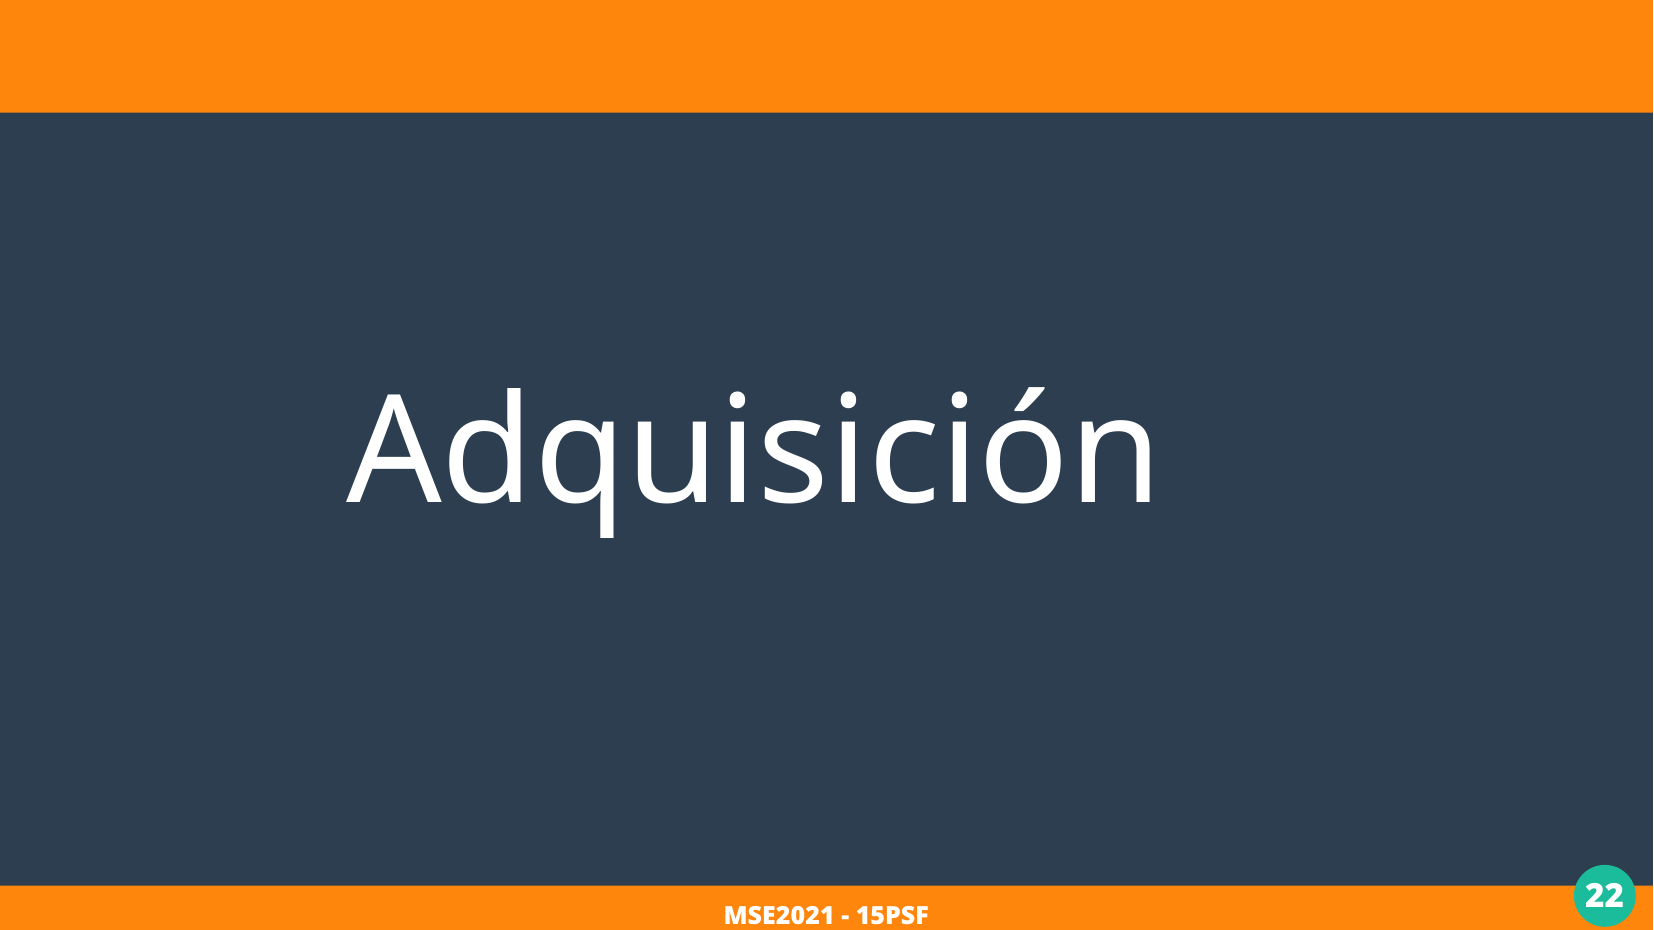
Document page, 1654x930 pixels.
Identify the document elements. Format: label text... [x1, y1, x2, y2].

list Adquisición [346, 342, 1276, 579]
